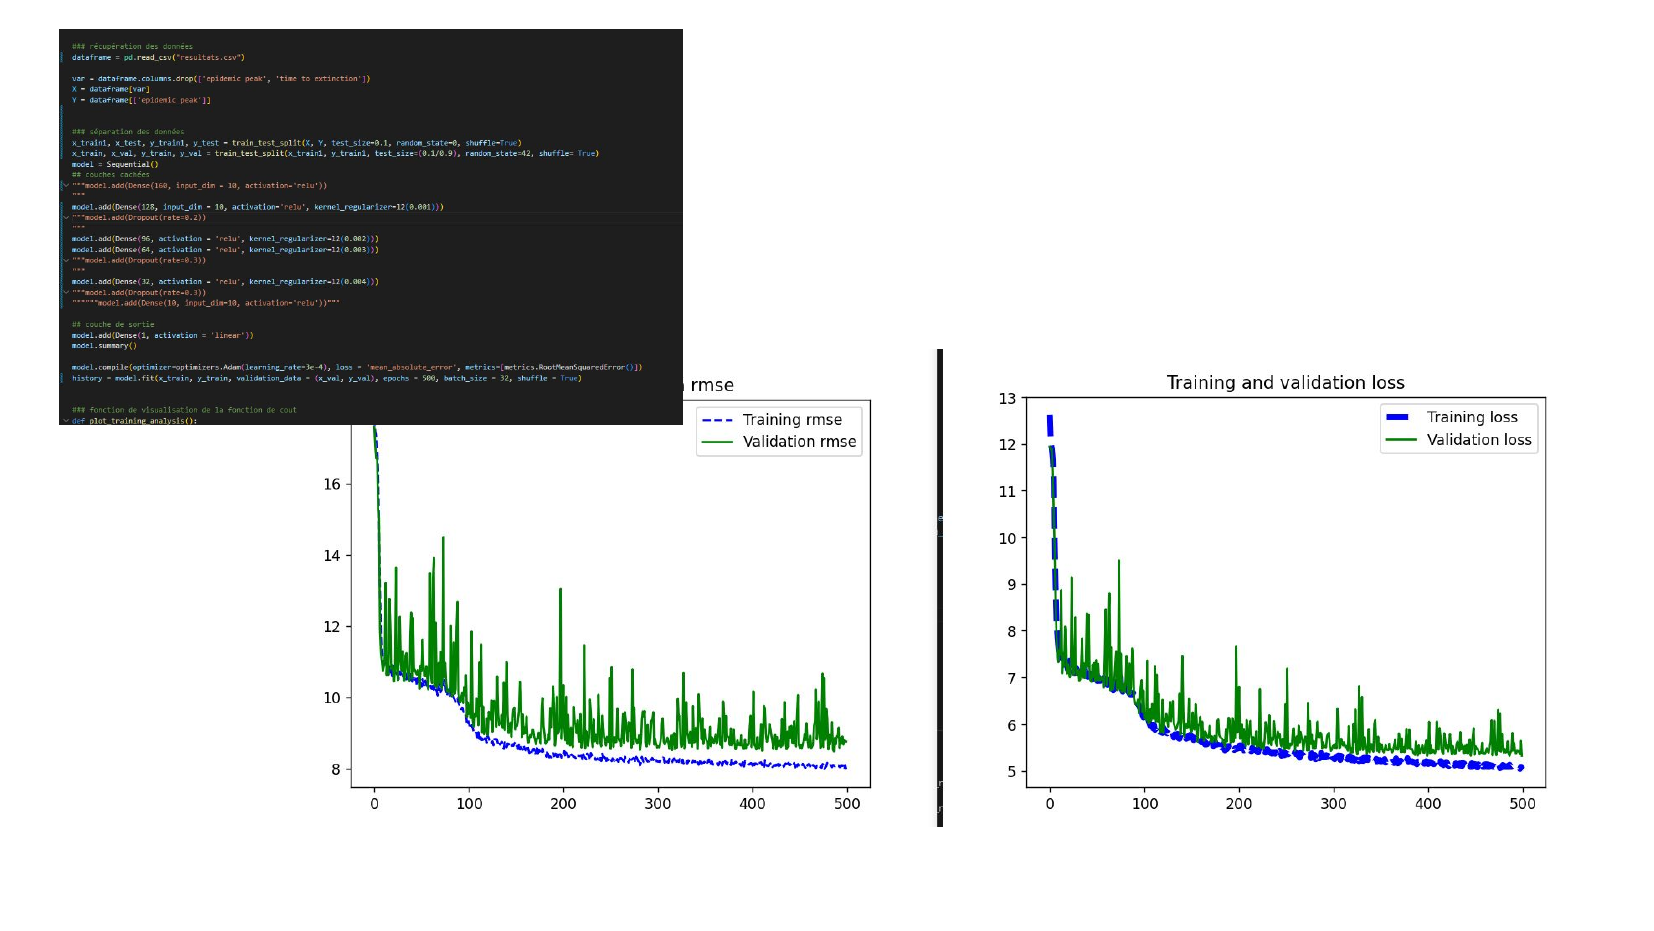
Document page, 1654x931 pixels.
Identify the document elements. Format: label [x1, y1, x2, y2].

picture [59, 29, 1576, 827]
